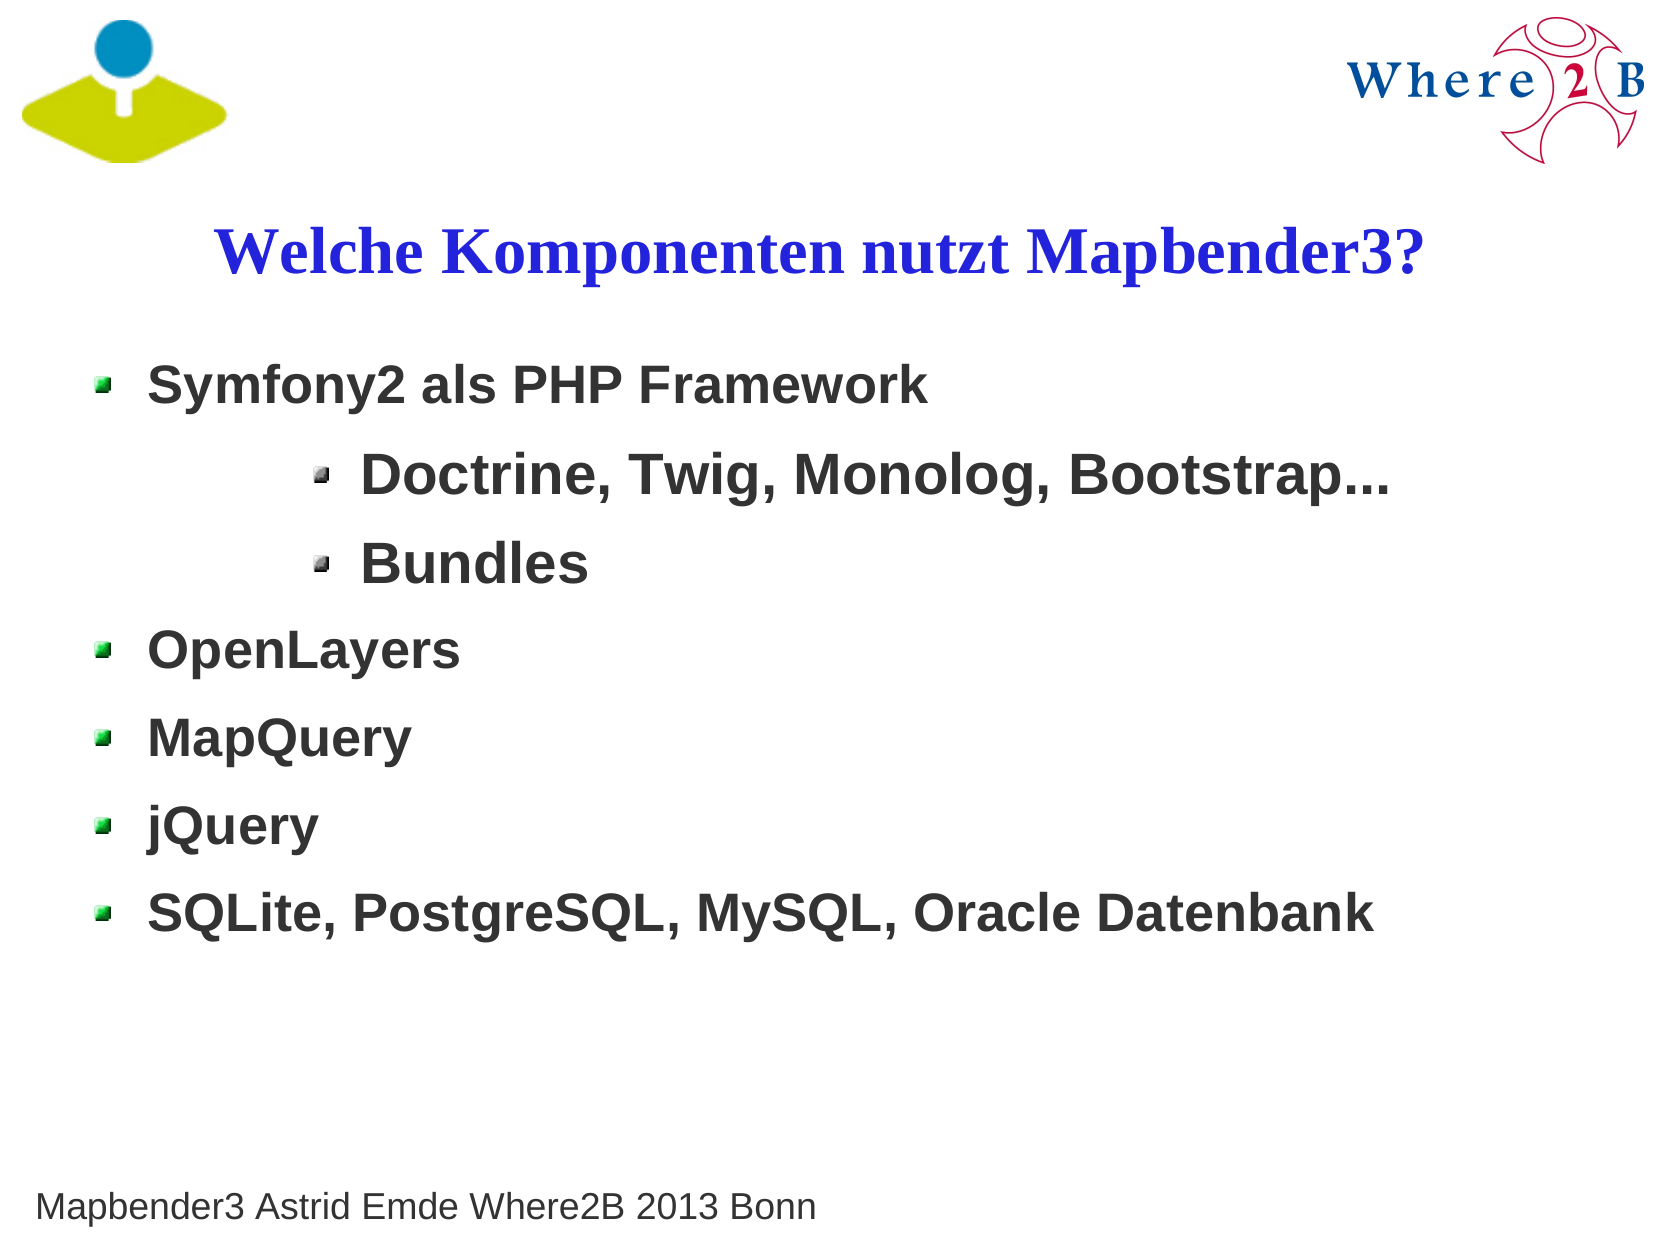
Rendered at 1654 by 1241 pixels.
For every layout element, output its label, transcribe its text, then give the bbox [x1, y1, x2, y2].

picture [22, 20, 231, 163]
list Symfony2 als PHP Framework Doctrine, Twig, Monolog, Bootstrap... Bundles OpenLayers MapQuery jQuery SQLite, PostgreSQL, MySQL, Oracle Datenbank [76, 354, 1565, 1173]
title Welche Komponenten nutzt Mapbender3? [76, 177, 1565, 325]
picture [1347, 17, 1644, 164]
